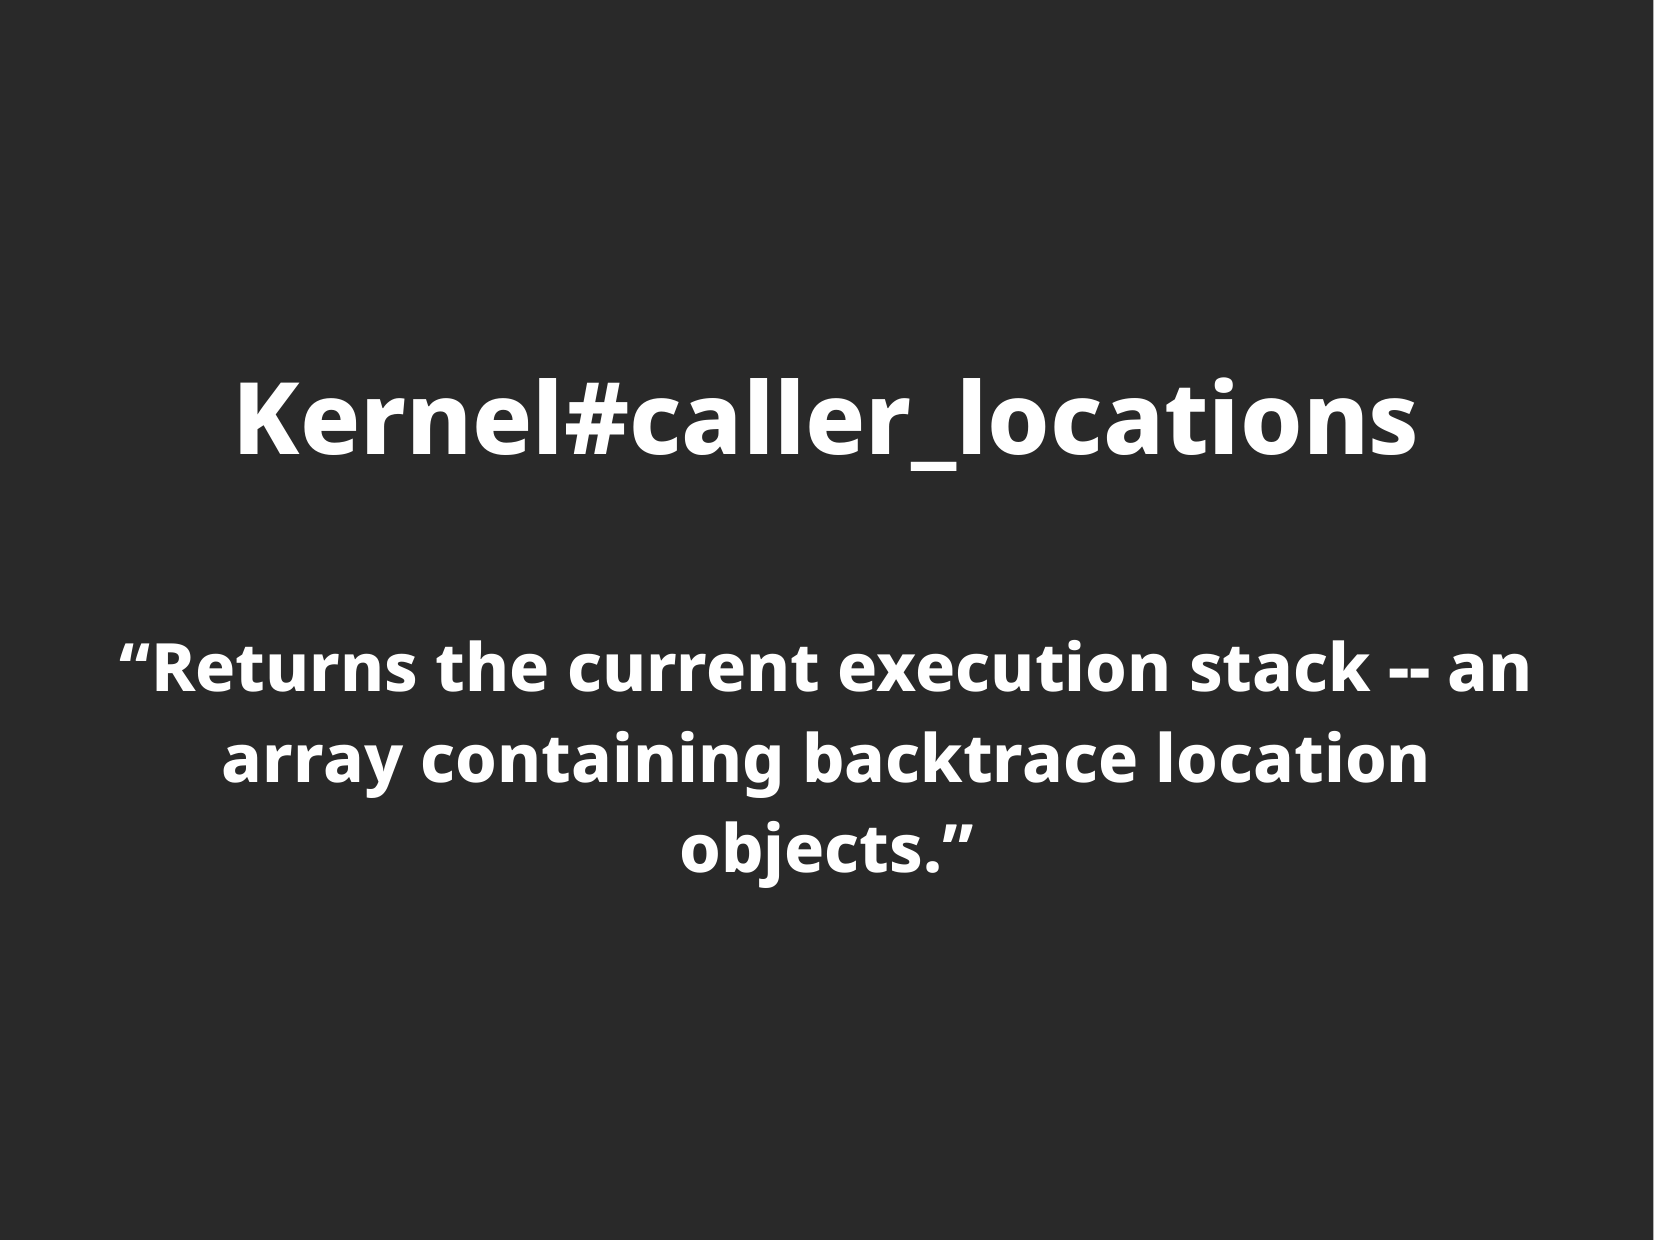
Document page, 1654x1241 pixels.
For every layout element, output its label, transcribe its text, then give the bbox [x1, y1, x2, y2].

subtitle Kernel#caller_locations “Returns the current execution stack -- an array containing backtrace location objects.” [82, 419, 1571, 821]
